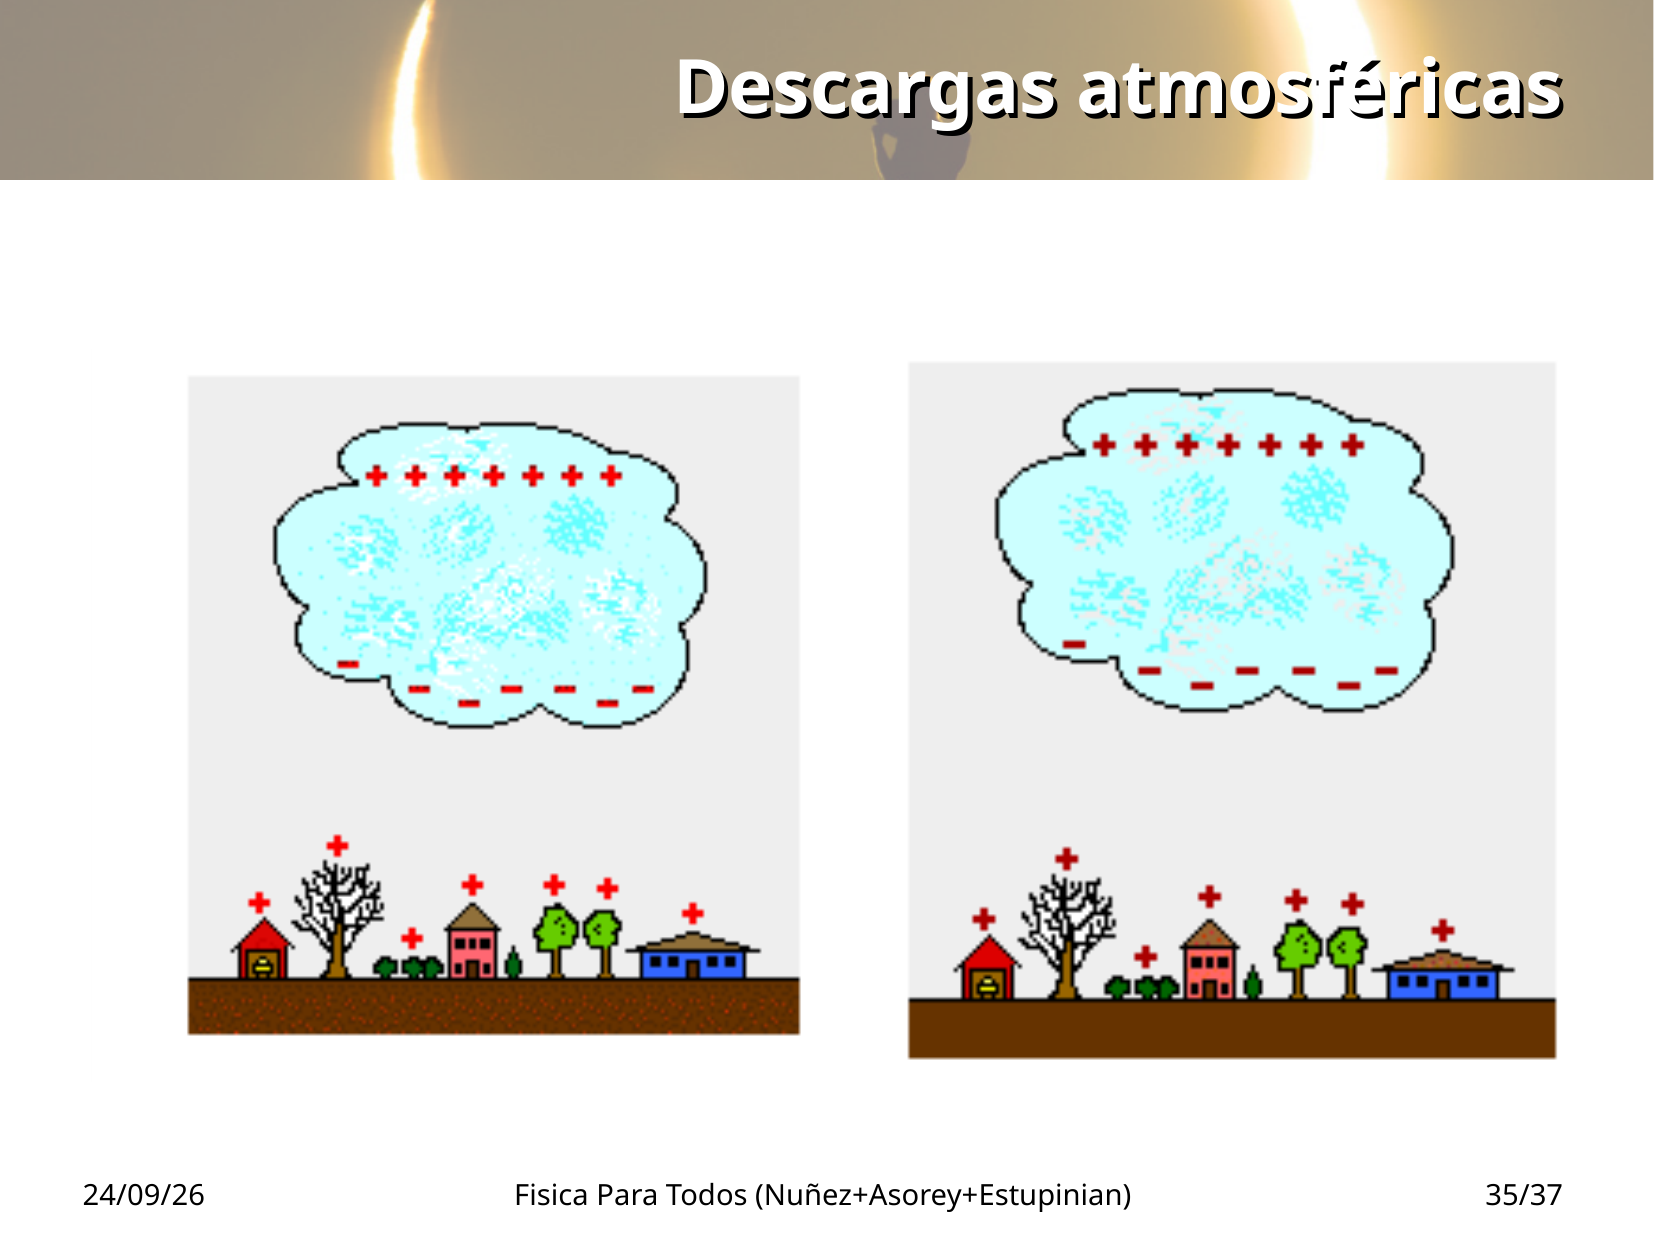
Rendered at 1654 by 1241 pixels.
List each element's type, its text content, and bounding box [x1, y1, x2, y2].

picture [0, 0, 1654, 180]
picture [850, 326, 1576, 1105]
title Descargas atmosféricas [75, 19, 1564, 151]
picture [90, 349, 815, 1082]
